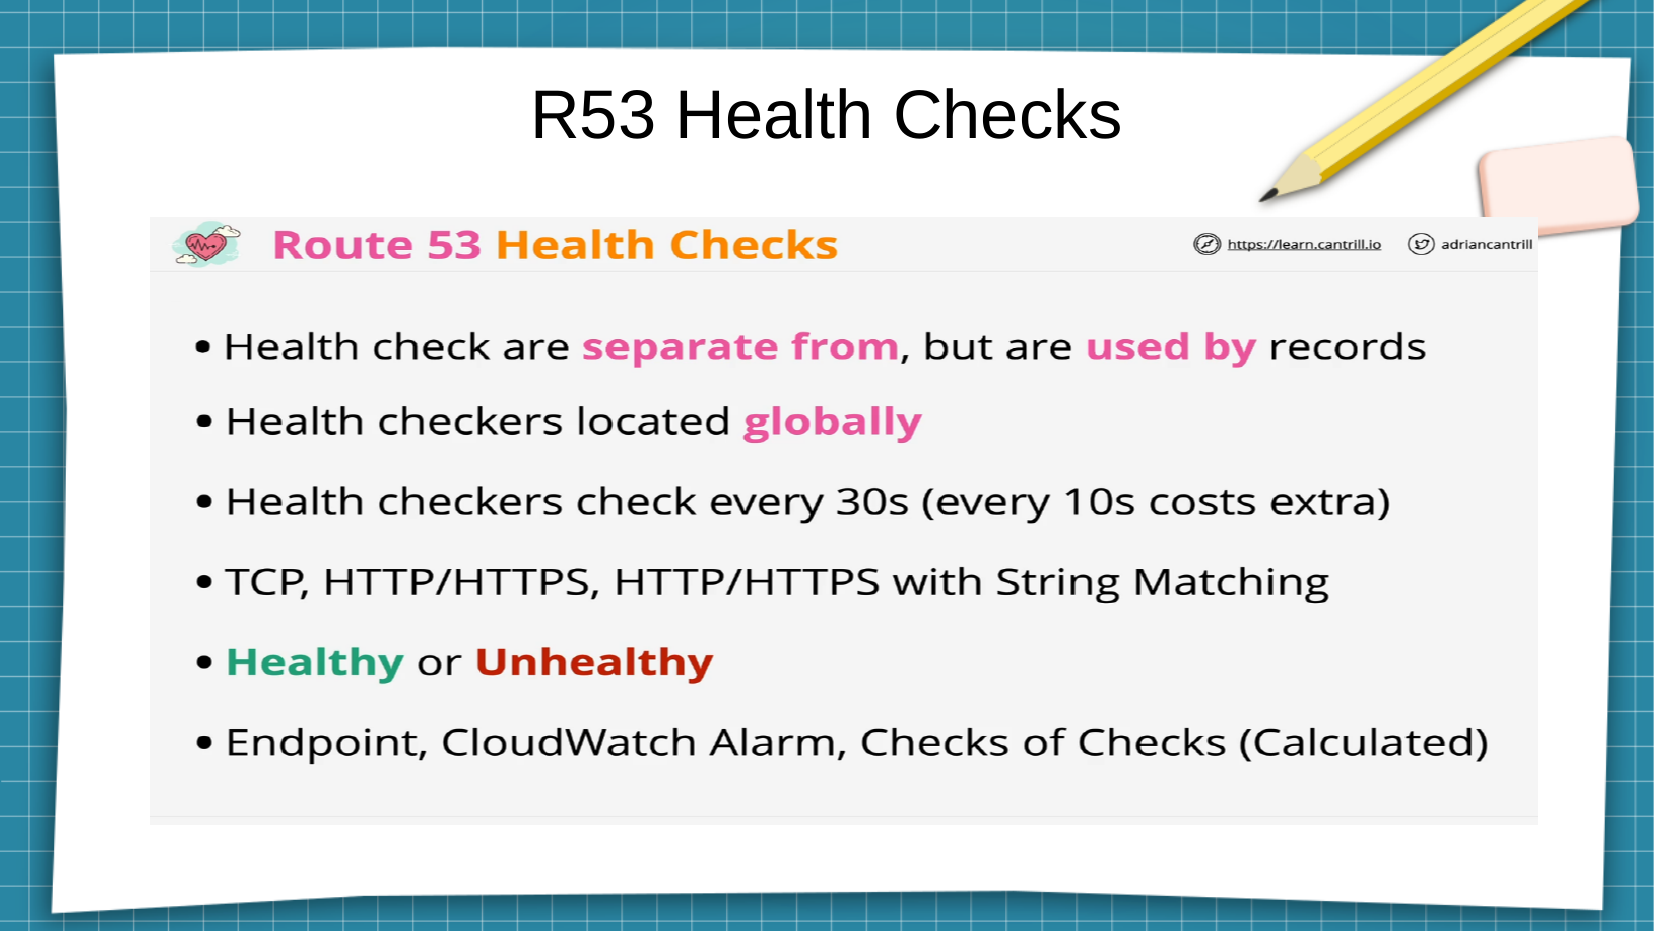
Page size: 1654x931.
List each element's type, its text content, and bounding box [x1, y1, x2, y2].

picture [0, 0, 1654, 931]
title R53 Health Checks [82, 37, 1571, 193]
